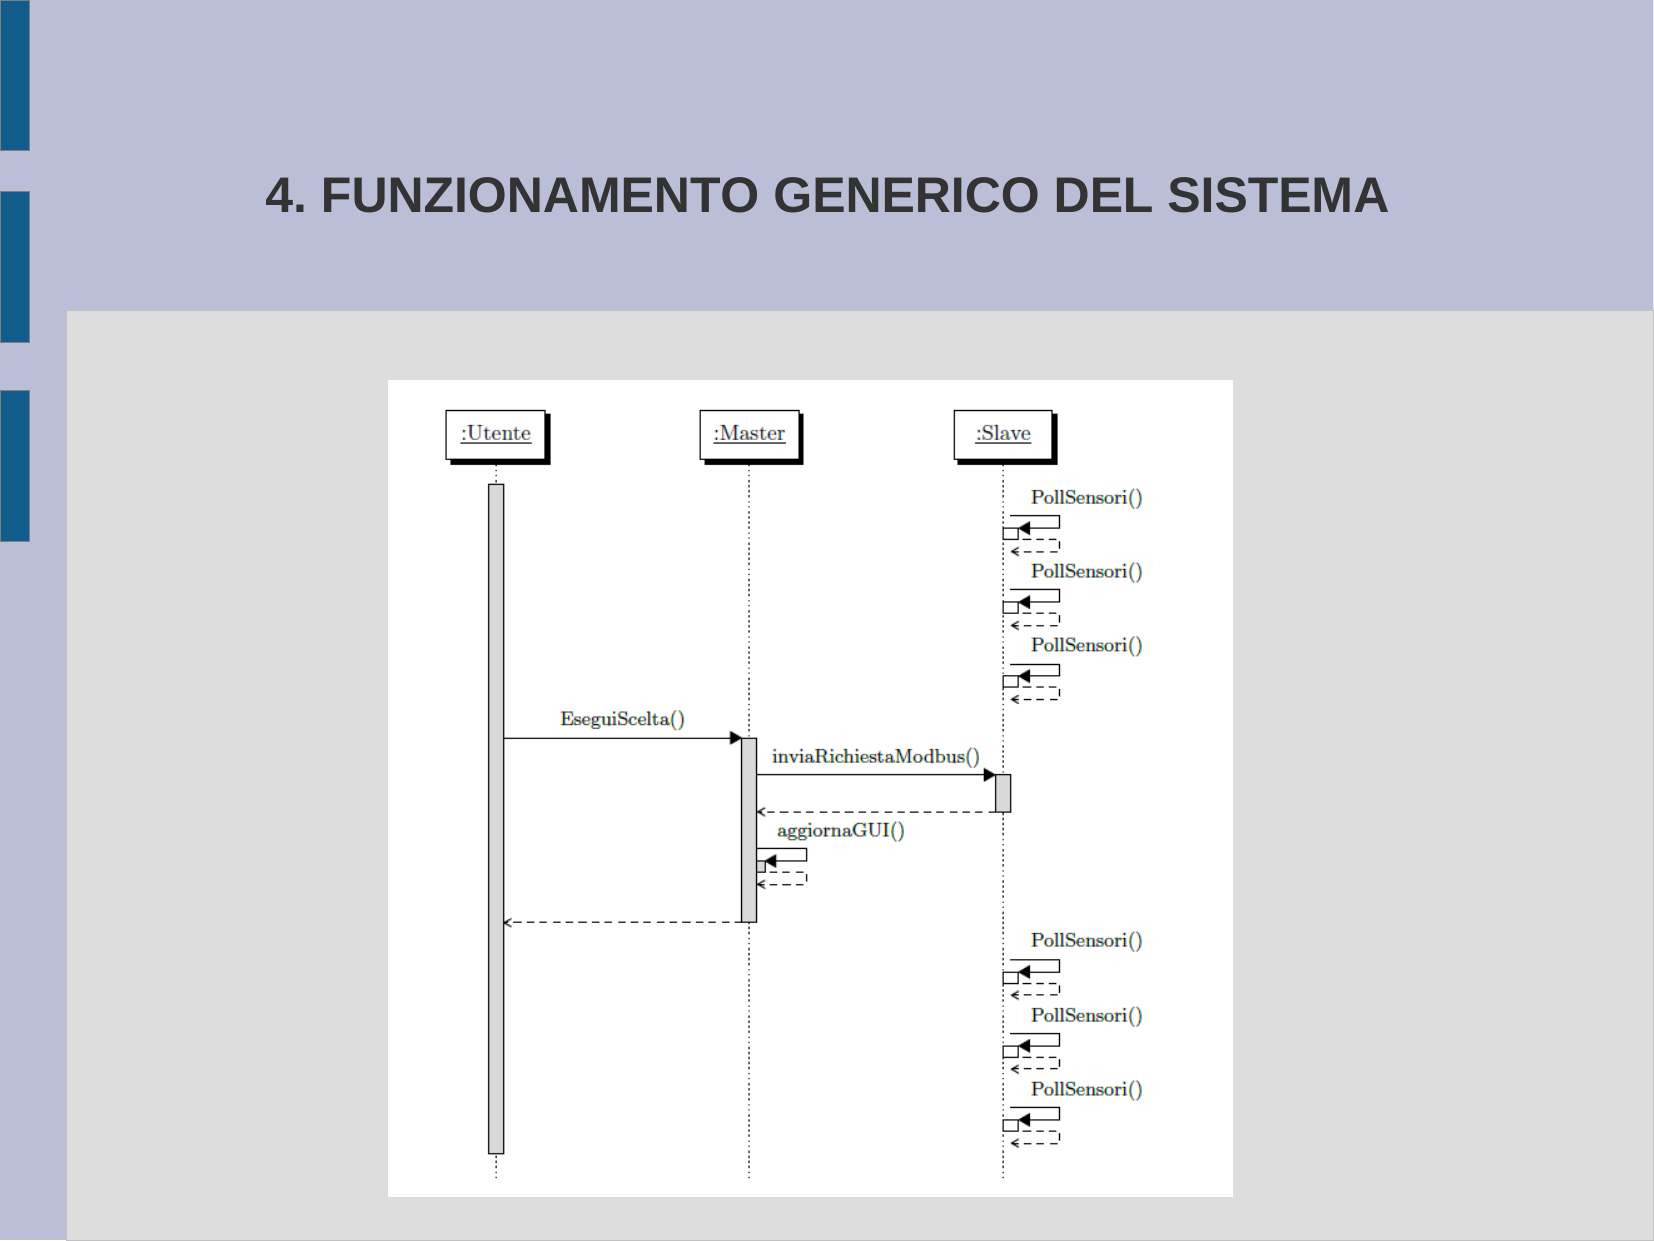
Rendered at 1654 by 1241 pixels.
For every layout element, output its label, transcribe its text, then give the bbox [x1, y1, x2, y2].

title 4. FUNZIONAMENTO GENERICO DEL SISTEMA [121, 91, 1534, 299]
picture [388, 380, 1233, 1197]
